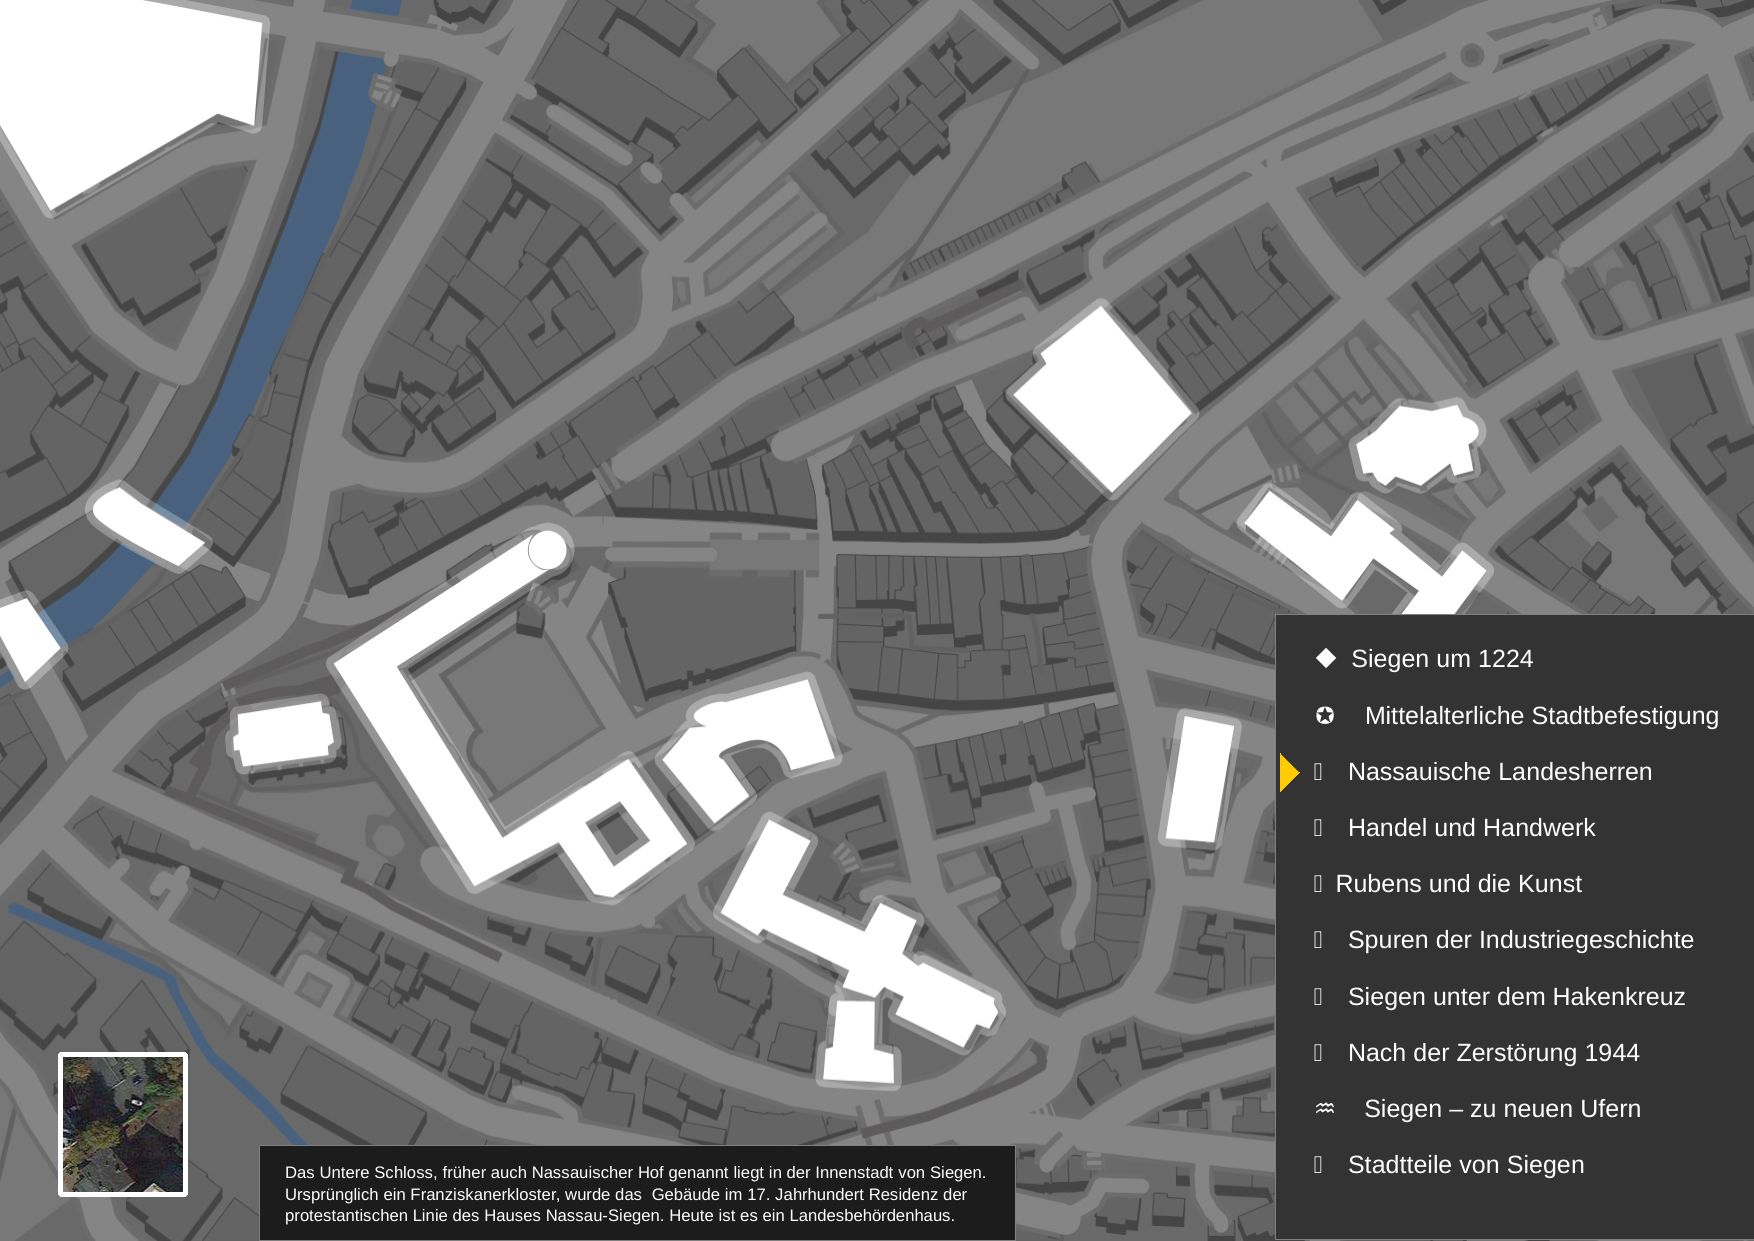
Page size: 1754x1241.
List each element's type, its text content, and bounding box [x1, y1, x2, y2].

text_box [1275, 614, 1754, 1240]
text_box Das Untere Schloss, früher auch Nassauischer Hof genannt liegt in der Innenstadt von Siegen. Ursprünglich ein Franziskanerkloster, wurde das Gebäude im 17. Jahrhundert Residenz der protestantischen Linie des Hauses Nassau-Siegen. Heute ist es ein Landesbehördenhaus. [259, 1145, 1016, 1241]
text_box  Siegen um 1224  Mittelalterliche Stadtbefestigung  Nassauische Landesherren  Handel und Handwerk  Rubens und die Kunst  Spuren der Industriegeschichte  Siegen unter dem Hakenkreuz  Nach der Zerstörung 1944  Siegen – zu neuen Ufern  Stadtteile von Siegen [1299, 637, 1754, 1241]
picture [0, 0, 1754, 1241]
